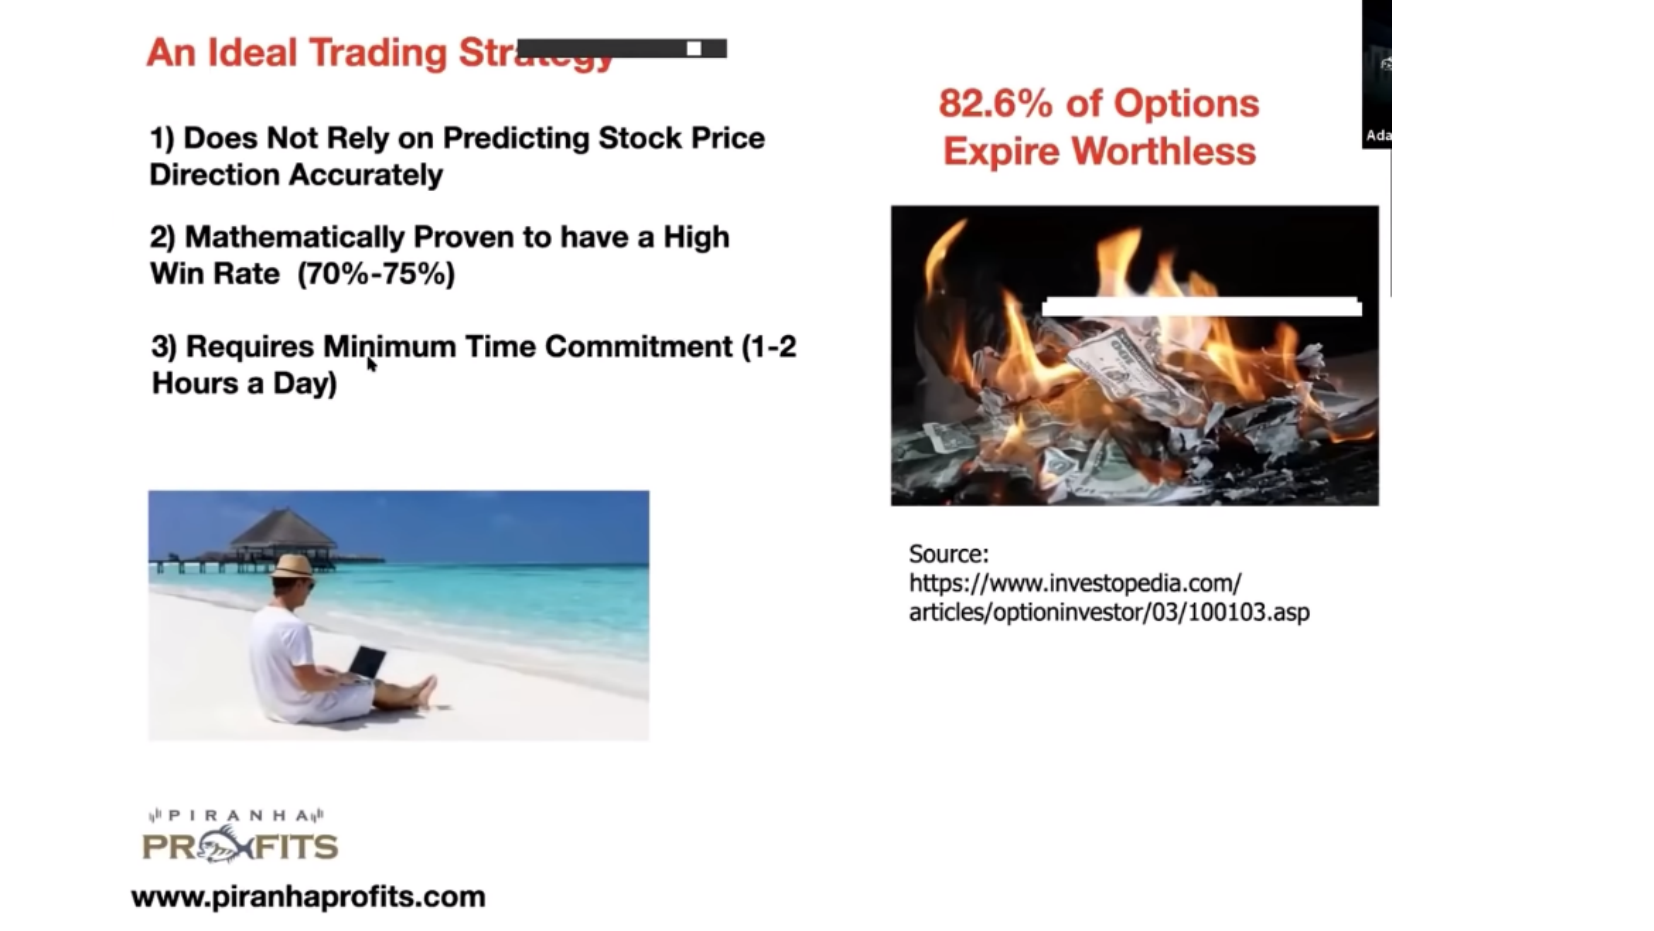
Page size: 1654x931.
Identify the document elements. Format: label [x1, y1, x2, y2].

picture [112, 0, 1392, 931]
